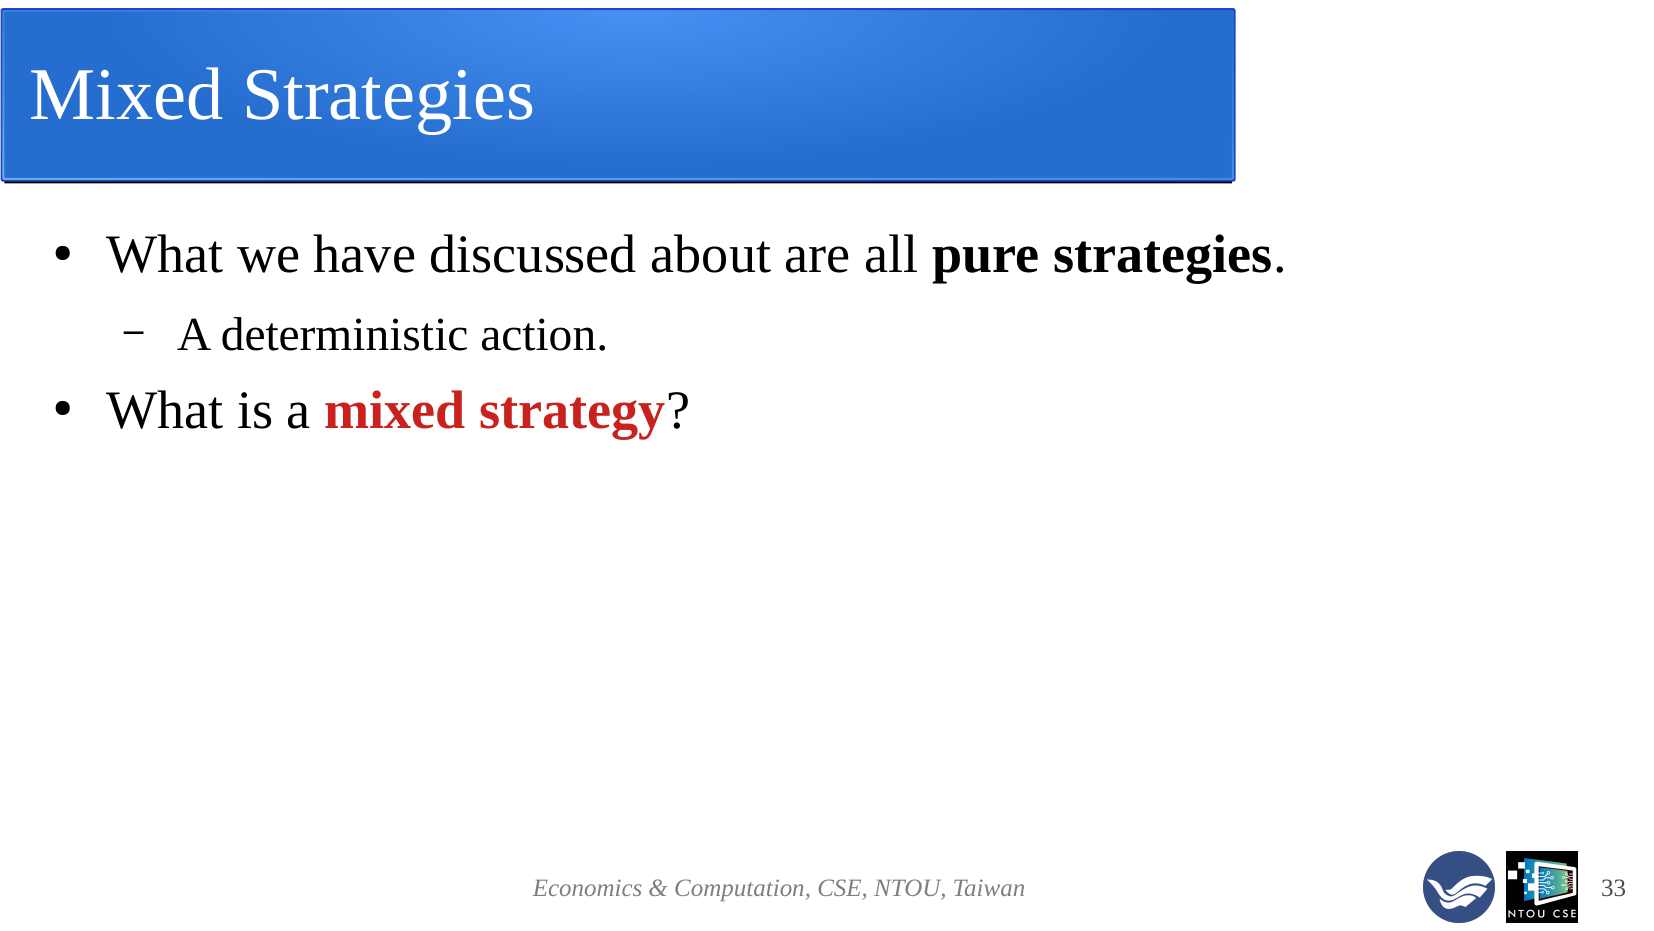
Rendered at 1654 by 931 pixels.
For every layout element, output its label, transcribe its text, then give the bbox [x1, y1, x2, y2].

picture [1506, 851, 1578, 923]
list What we have discussed about are all pure strategies. A deterministic action. What is a mixed strategy? [35, 224, 1524, 764]
picture [1423, 851, 1495, 923]
title Mixed Strategies [29, 17, 1138, 172]
